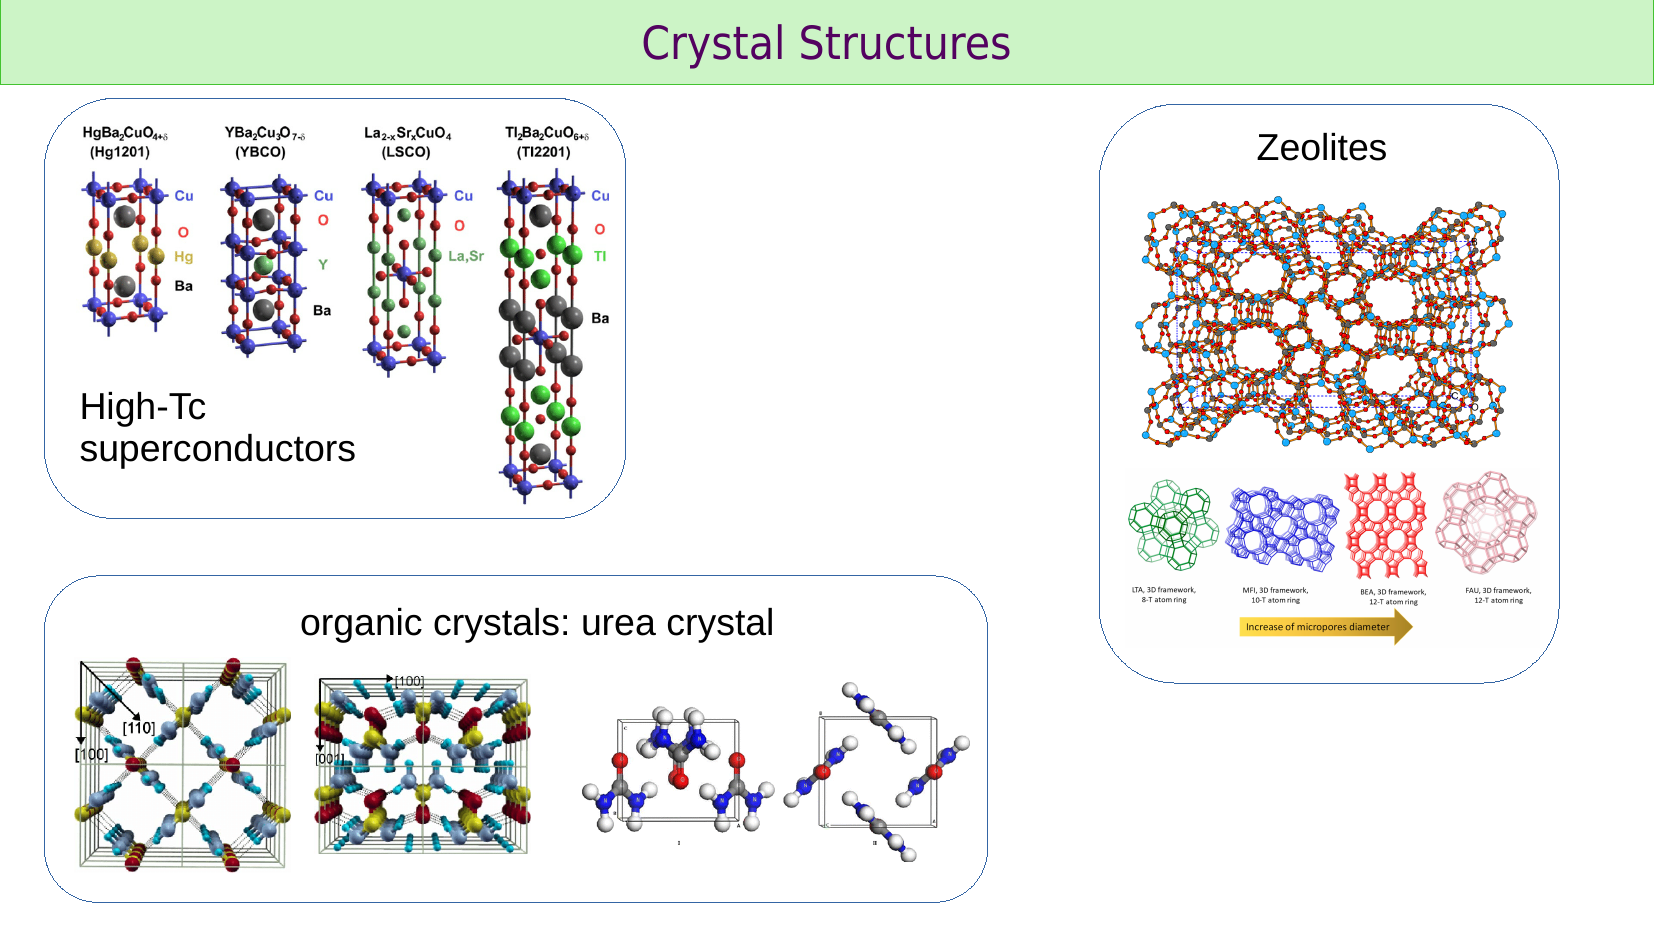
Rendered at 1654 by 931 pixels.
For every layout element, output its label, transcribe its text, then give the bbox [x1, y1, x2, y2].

picture [67, 126, 609, 506]
text_box organic crystals: urea crystal [285, 593, 790, 651]
text_box Crystal Structures [626, 9, 1027, 78]
text_box [0, 0, 1654, 85]
picture [1126, 190, 1521, 456]
text_box Zeolites [1241, 119, 1403, 177]
text_box High-Tc superconductors [64, 377, 476, 507]
picture [579, 681, 970, 862]
picture [1125, 468, 1540, 648]
picture [74, 657, 531, 876]
